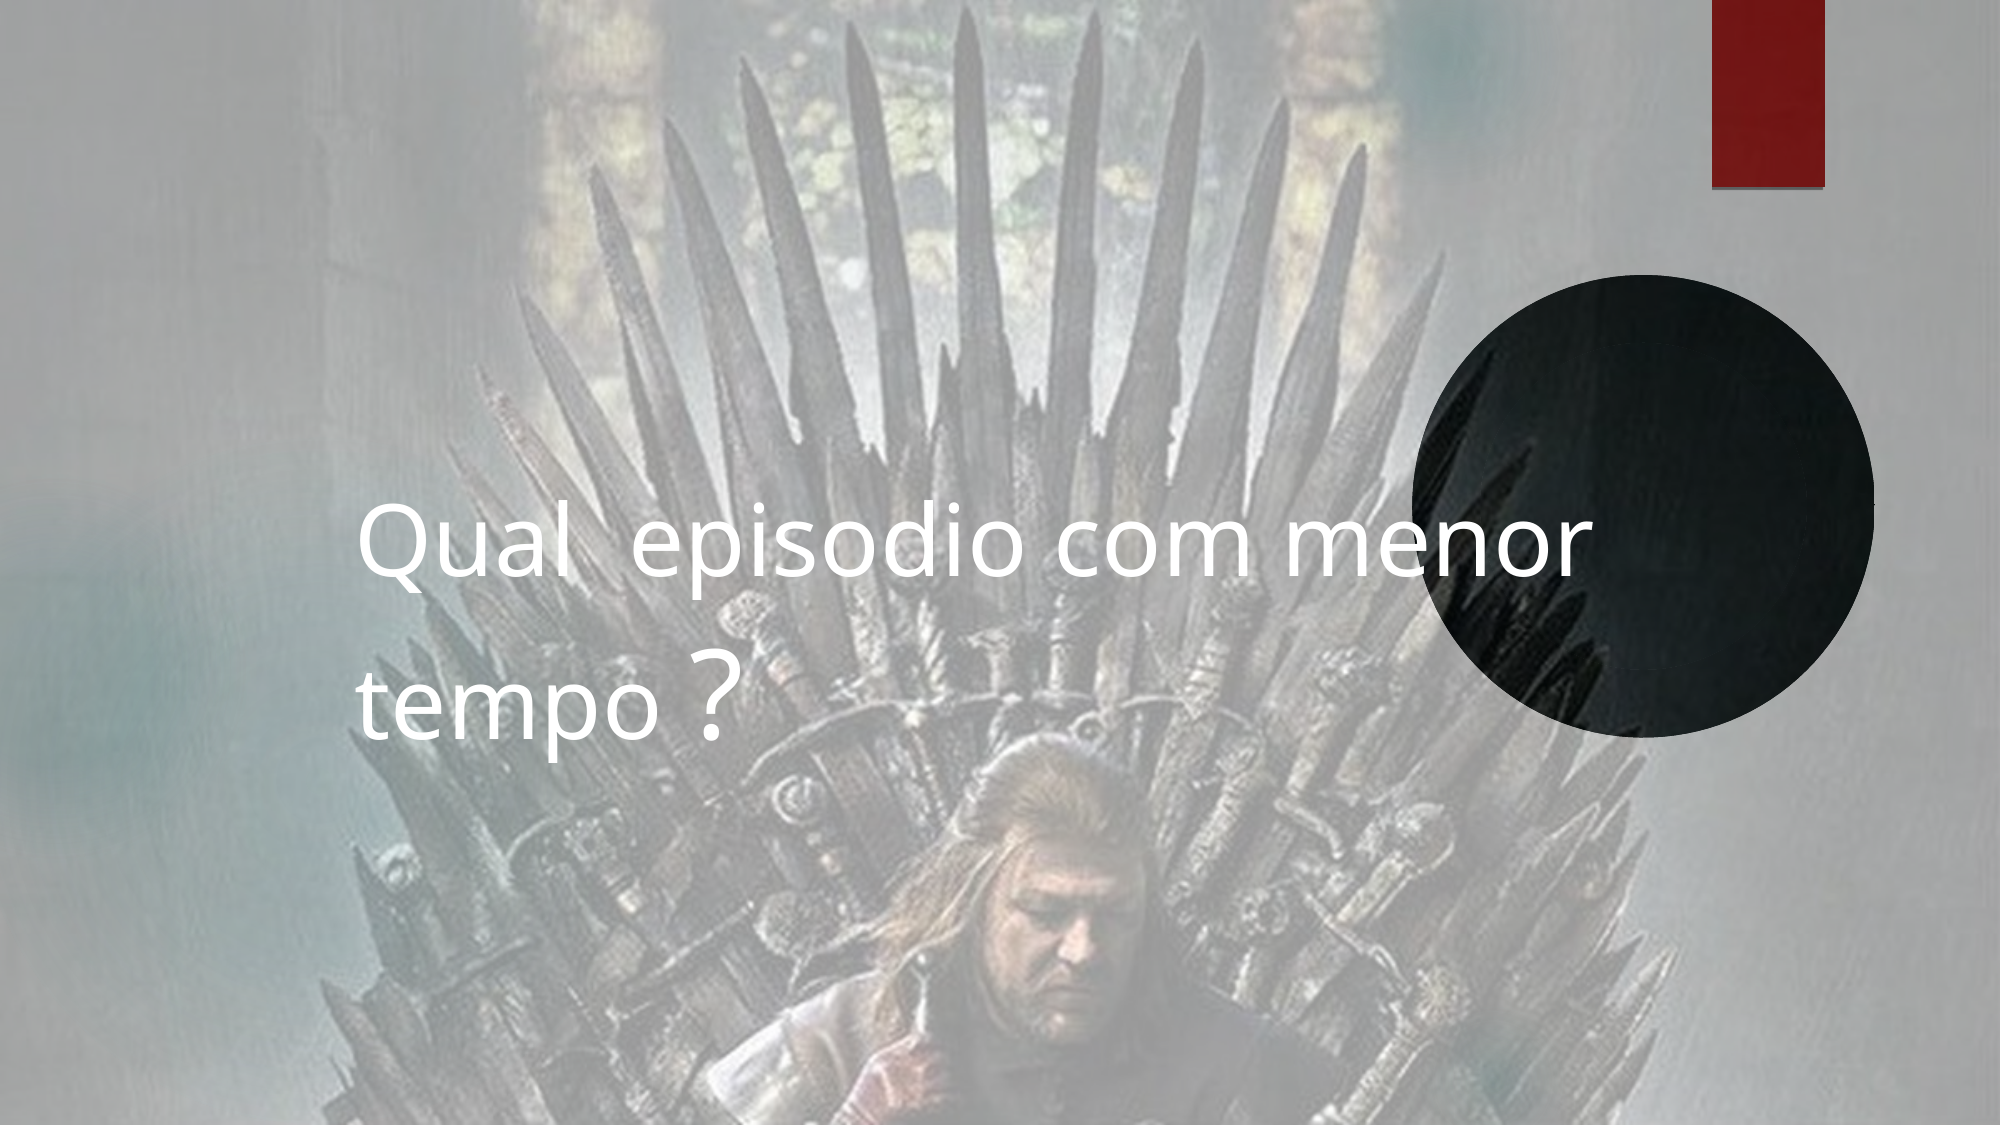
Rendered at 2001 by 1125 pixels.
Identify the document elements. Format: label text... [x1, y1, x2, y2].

title Qual episodio com menor tempo ? [340, 416, 1660, 784]
picture [0, 0, 2000, 1125]
